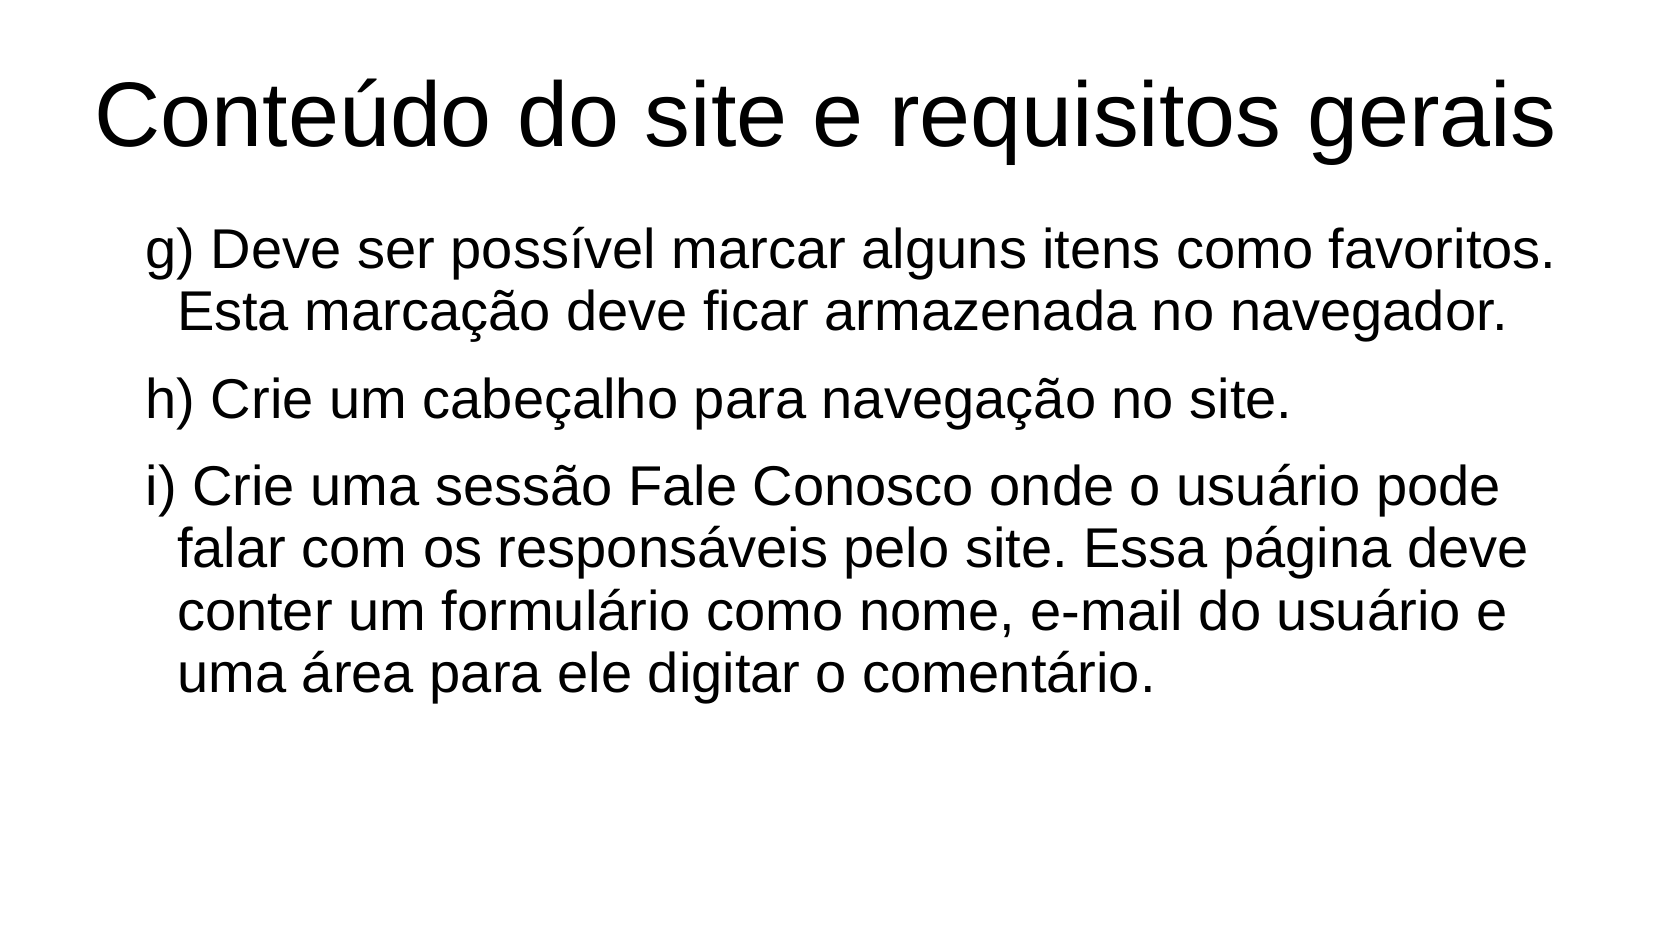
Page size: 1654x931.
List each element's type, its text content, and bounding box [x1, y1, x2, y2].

list g) Deve ser possível marcar alguns itens como favoritos. Esta marcação deve ficar armazenada no navegador. h) Crie um cabeçalho para navegação no site. i) Crie uma sessão Fale Conosco onde o usuário pode falar com os responsáveis pelo site. Essa página deve conter um formulário como nome, e-mail do usuário e uma área para ele digitar o comentário. [82, 217, 1571, 758]
title Conteúdo do site e requisitos gerais [82, 37, 1571, 193]
